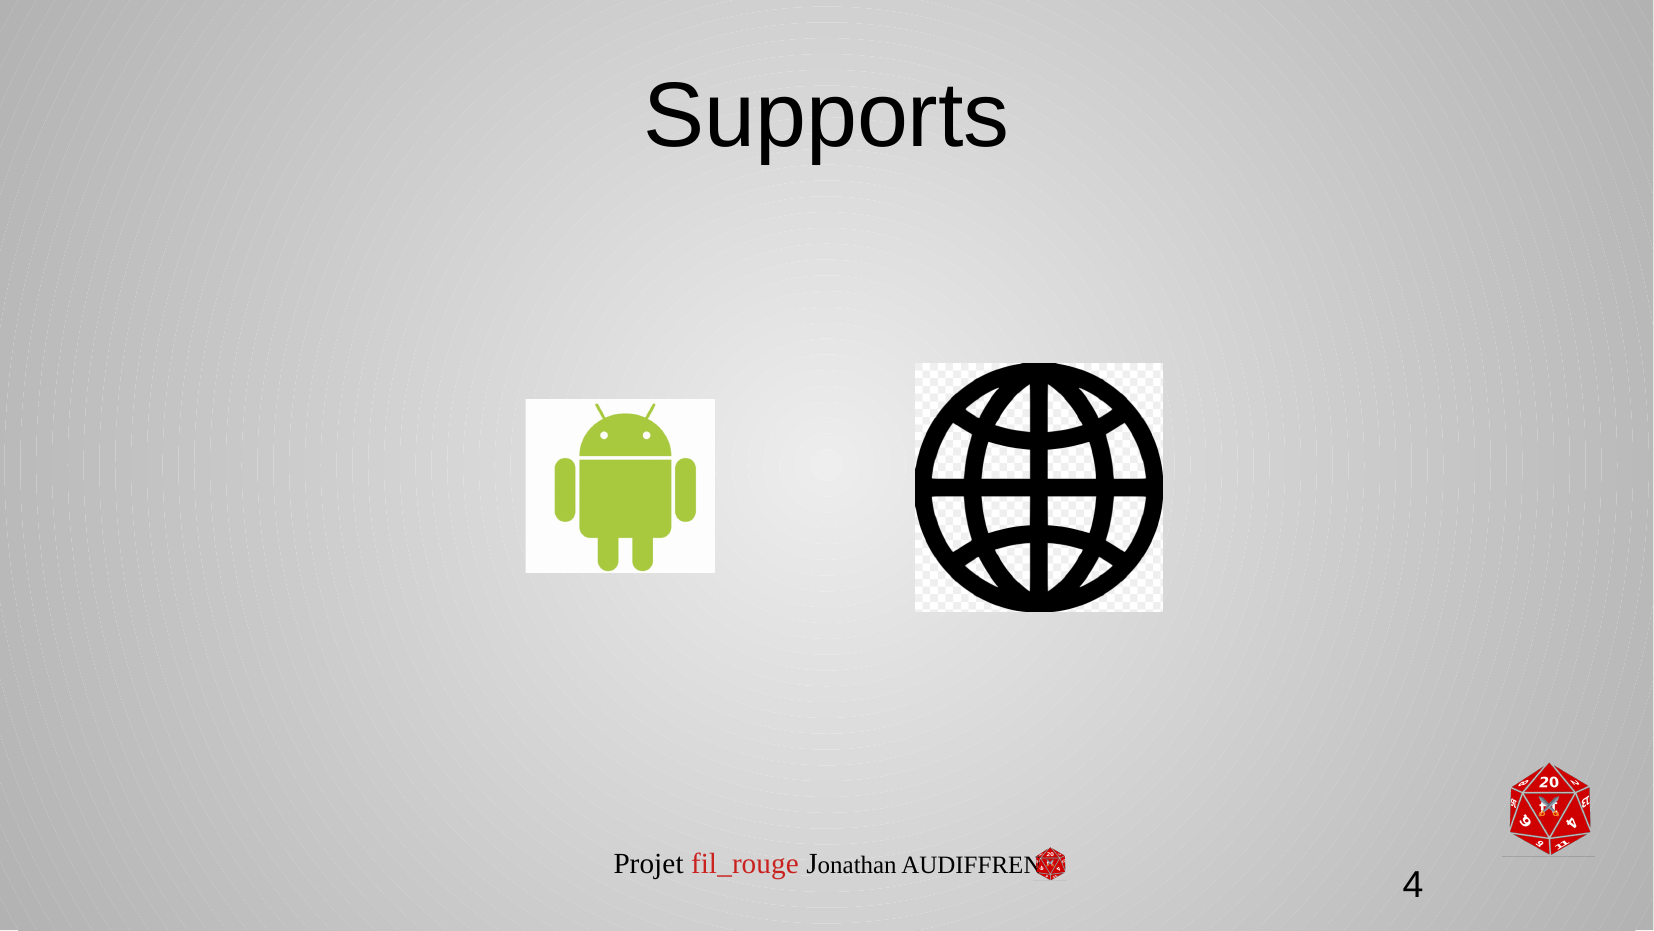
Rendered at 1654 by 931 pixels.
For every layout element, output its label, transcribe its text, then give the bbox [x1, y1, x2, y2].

picture [1502, 762, 1595, 857]
title Supports [82, 37, 1571, 193]
picture [525, 399, 715, 573]
picture [1033, 847, 1067, 881]
picture [915, 363, 1163, 612]
